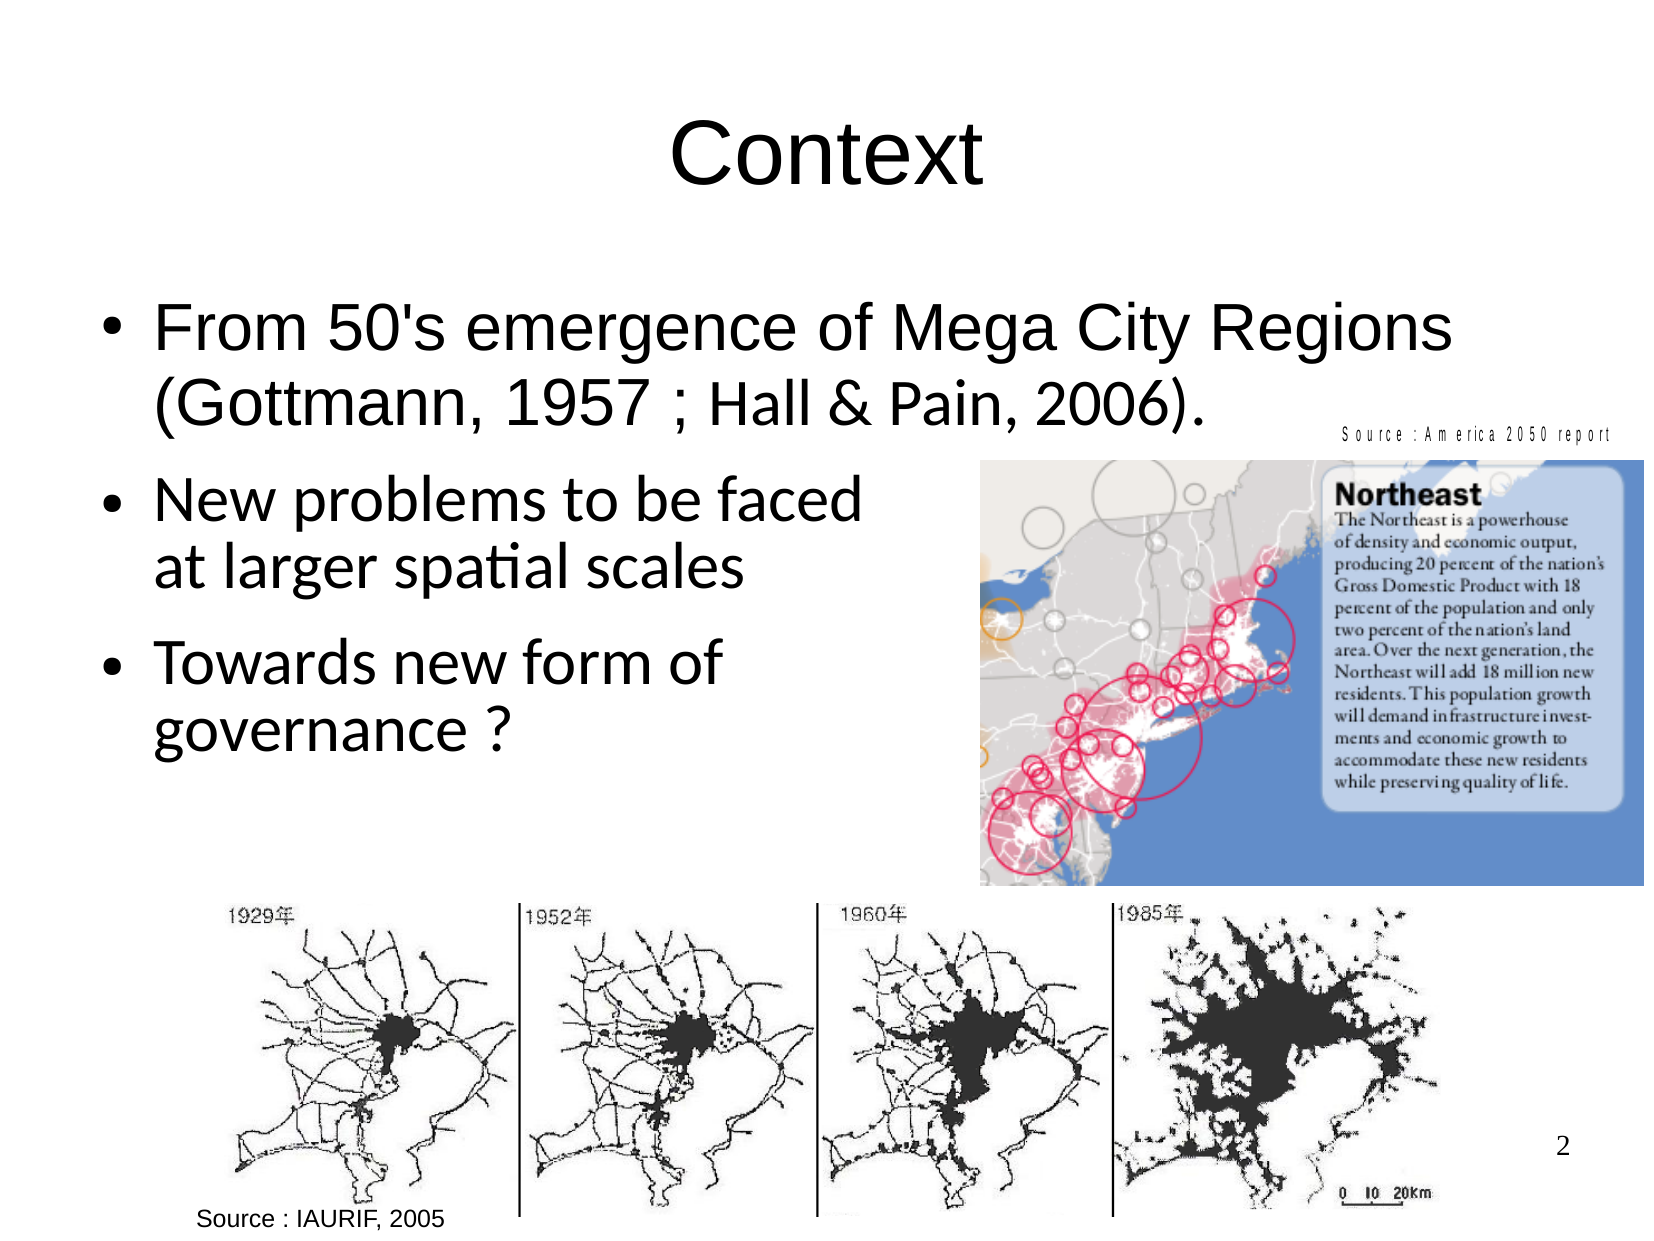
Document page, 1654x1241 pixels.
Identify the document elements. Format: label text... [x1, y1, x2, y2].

picture [1327, 413, 1630, 457]
text_box Source : IAURIF, 2005 [181, 1197, 463, 1241]
title Context [82, 49, 1571, 257]
picture [224, 903, 1441, 1217]
list From 50's emergence of Mega City Regions (Gottmann, 1957 ; Hall & Pain, 2006). New problems to be faced at larger spatial scales Towards new form of governance ? [82, 290, 1538, 1010]
picture [980, 460, 1644, 886]
